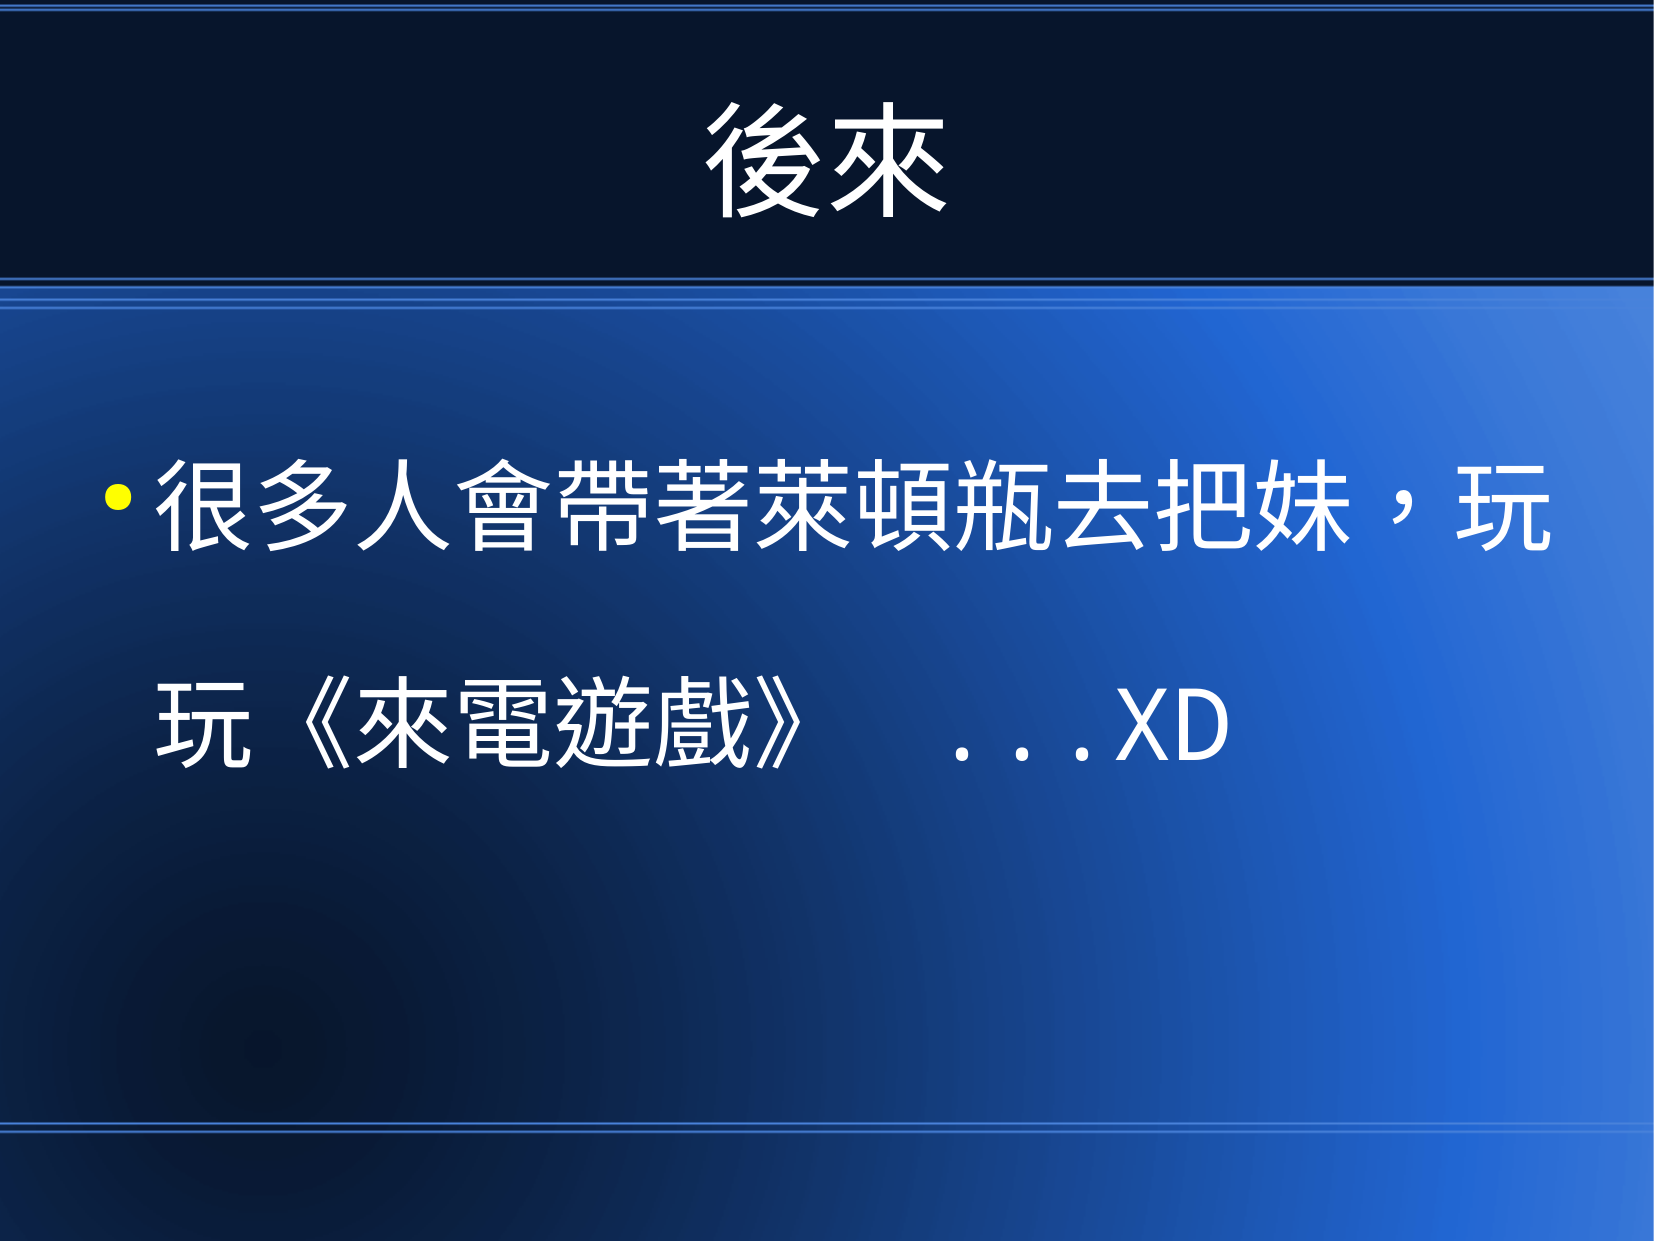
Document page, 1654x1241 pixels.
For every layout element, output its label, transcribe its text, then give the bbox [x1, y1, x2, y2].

title 後來 [82, 49, 1571, 257]
list 很多人會帶著萊頓瓶去把妹，玩玩《來電遊戲》 ...XD [82, 355, 1571, 1241]
picture [0, 0, 1654, 1241]
